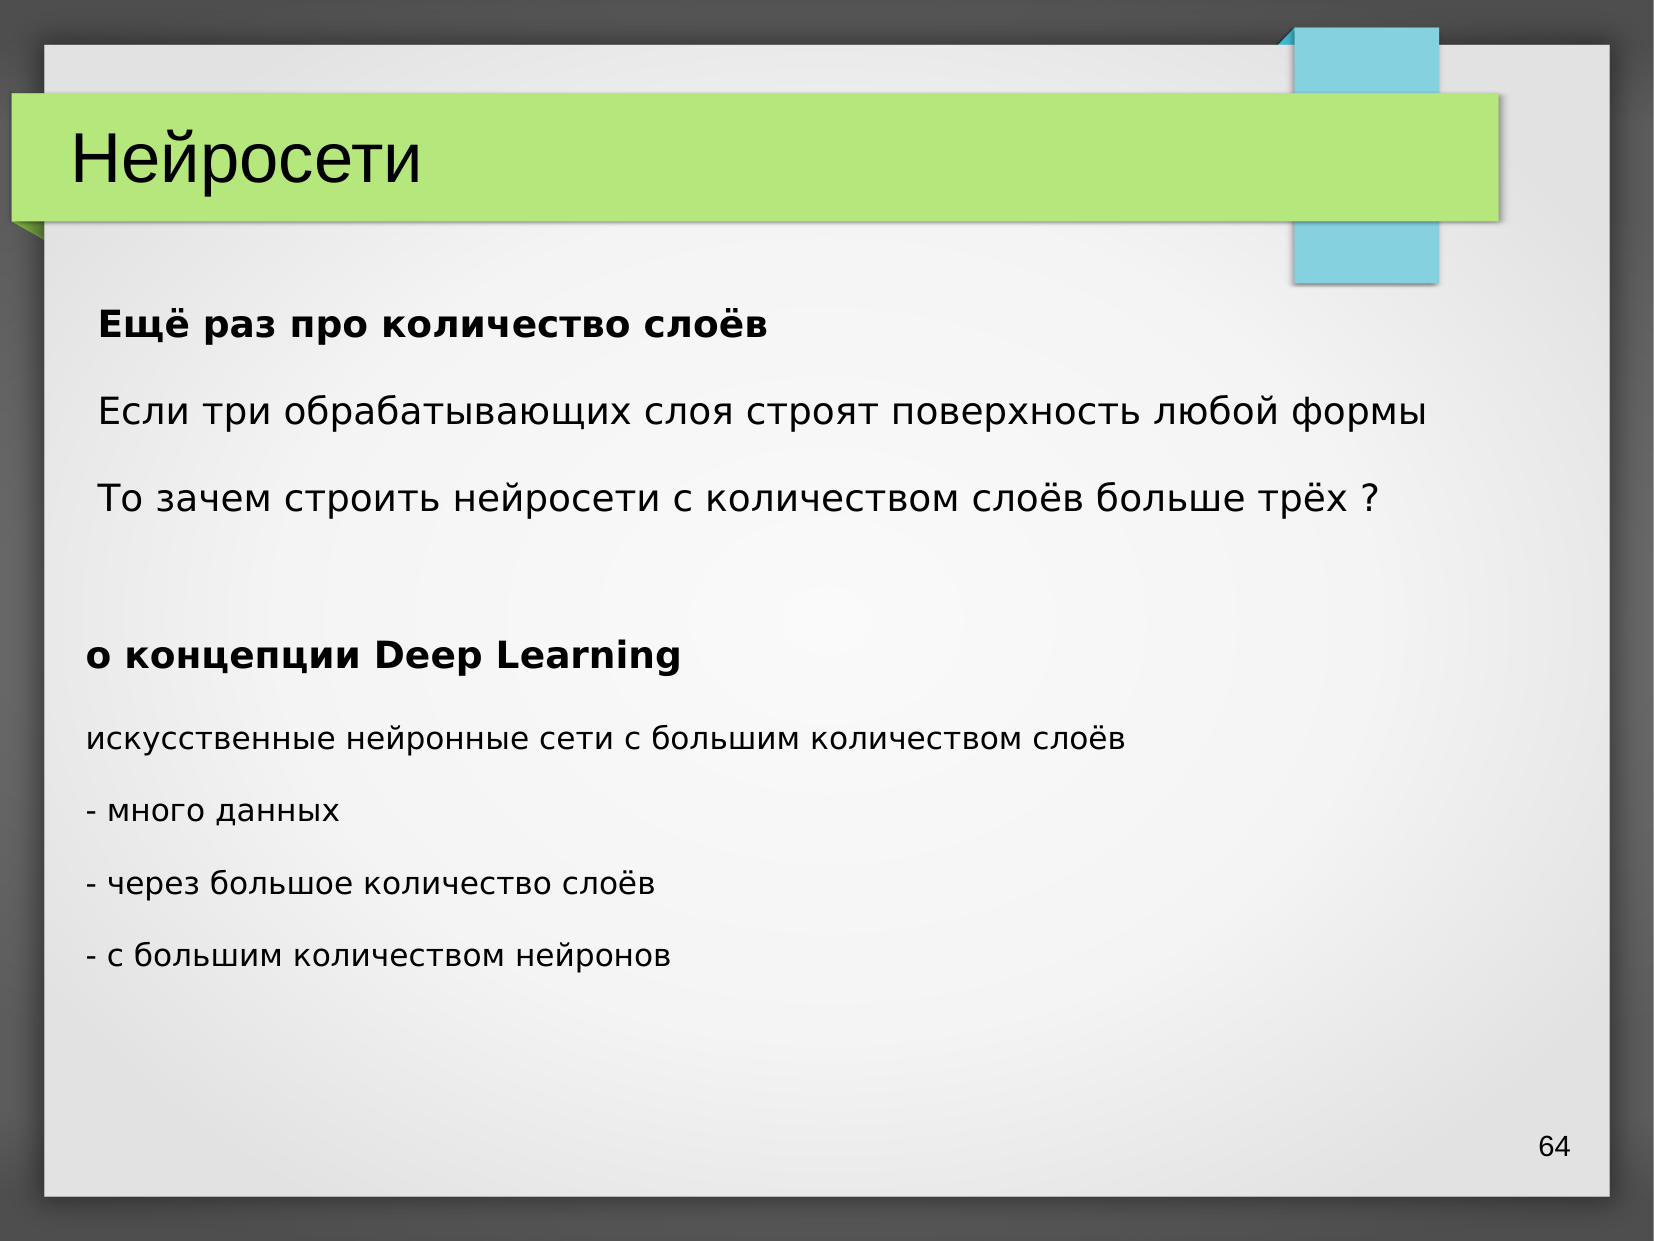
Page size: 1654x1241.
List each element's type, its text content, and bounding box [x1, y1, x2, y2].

title Нейросети [70, 118, 1205, 199]
text_box Ещё раз про количество слоёв Если три обрабатывающих слоя строят поверхность любой формы То зачем строить нейросети с количеством слоёв больше трёх ? [82, 295, 1489, 541]
picture [0, 0, 1654, 1241]
text_box о концепции Deep Learning искусственные нейронные сети с большим количеством слоёв - много данных - через большое количество слоёв - с большим количеством нейронов [70, 625, 1453, 1170]
